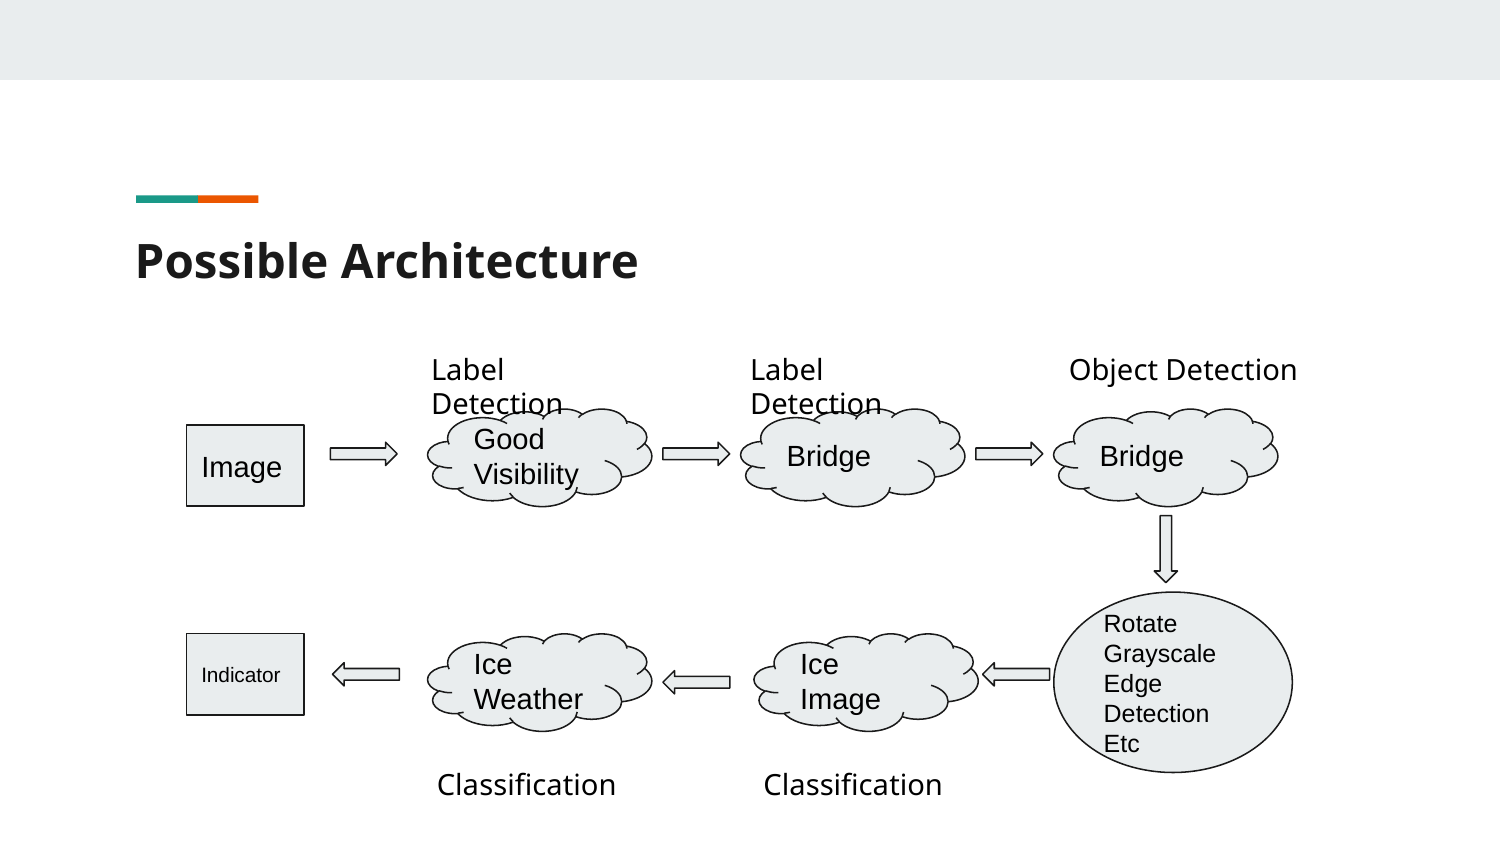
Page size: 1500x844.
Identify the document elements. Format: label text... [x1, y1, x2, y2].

text_box Good Visibility [427, 436, 652, 507]
title Possible Architecture [119, 216, 1381, 305]
text_box [662, 442, 730, 466]
text_box [662, 670, 730, 694]
text_box [982, 662, 1050, 686]
text_box Classification [421, 750, 658, 816]
text_box [1154, 515, 1178, 583]
text_box Label Detection [735, 335, 971, 436]
text_box [975, 442, 1043, 466]
text_box Label Detection [416, 335, 652, 436]
text_box Rotate Grayscale Edge Detection Etc [1053, 592, 1293, 773]
text_box Object Detection [1053, 335, 1314, 401]
text_box Bridge [1053, 409, 1278, 507]
text_box Bridge [740, 436, 965, 507]
text_box Indicator [186, 633, 305, 715]
text_box Ice Image [753, 633, 979, 732]
text_box Ice Weather [427, 633, 652, 732]
text_box Classification [748, 750, 984, 816]
text_box Image [186, 424, 305, 507]
text_box [332, 662, 400, 686]
text_box [330, 442, 398, 466]
